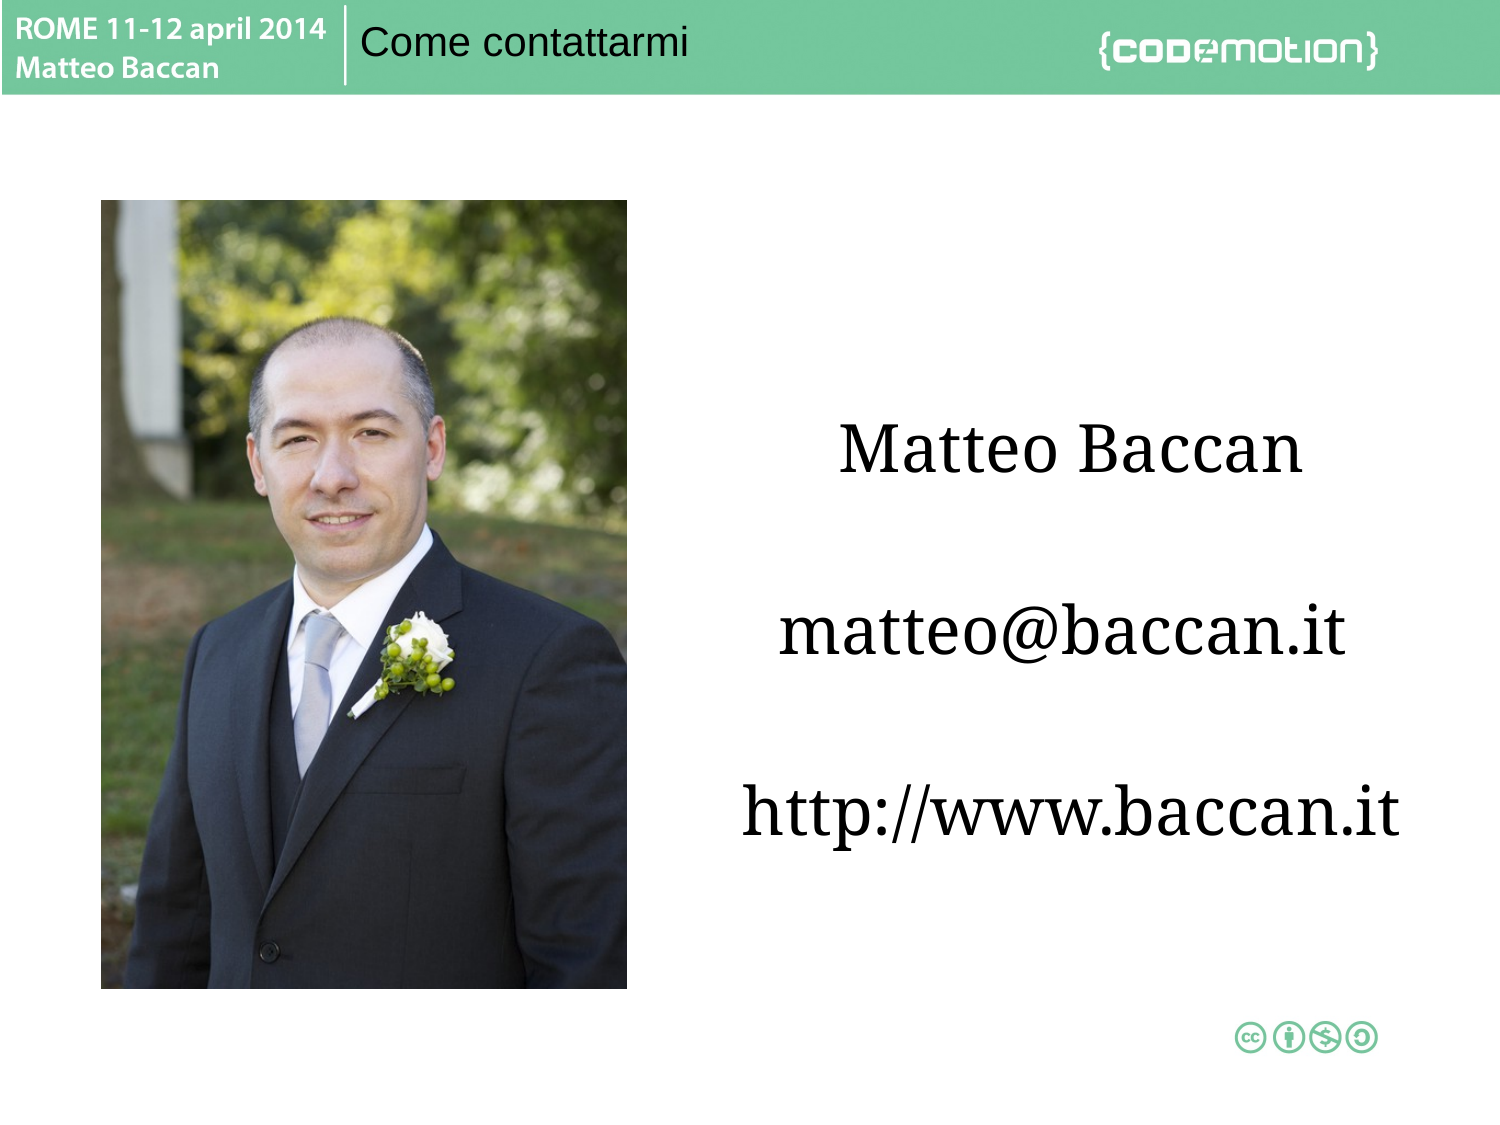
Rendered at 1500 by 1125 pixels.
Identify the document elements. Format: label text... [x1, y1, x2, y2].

picture [2, 0, 1500, 1125]
list Come contattarmi [345, 11, 1371, 87]
text_box Matteo Baccan matteo@baccan.it http://www.baccan.it [649, 212, 1477, 981]
